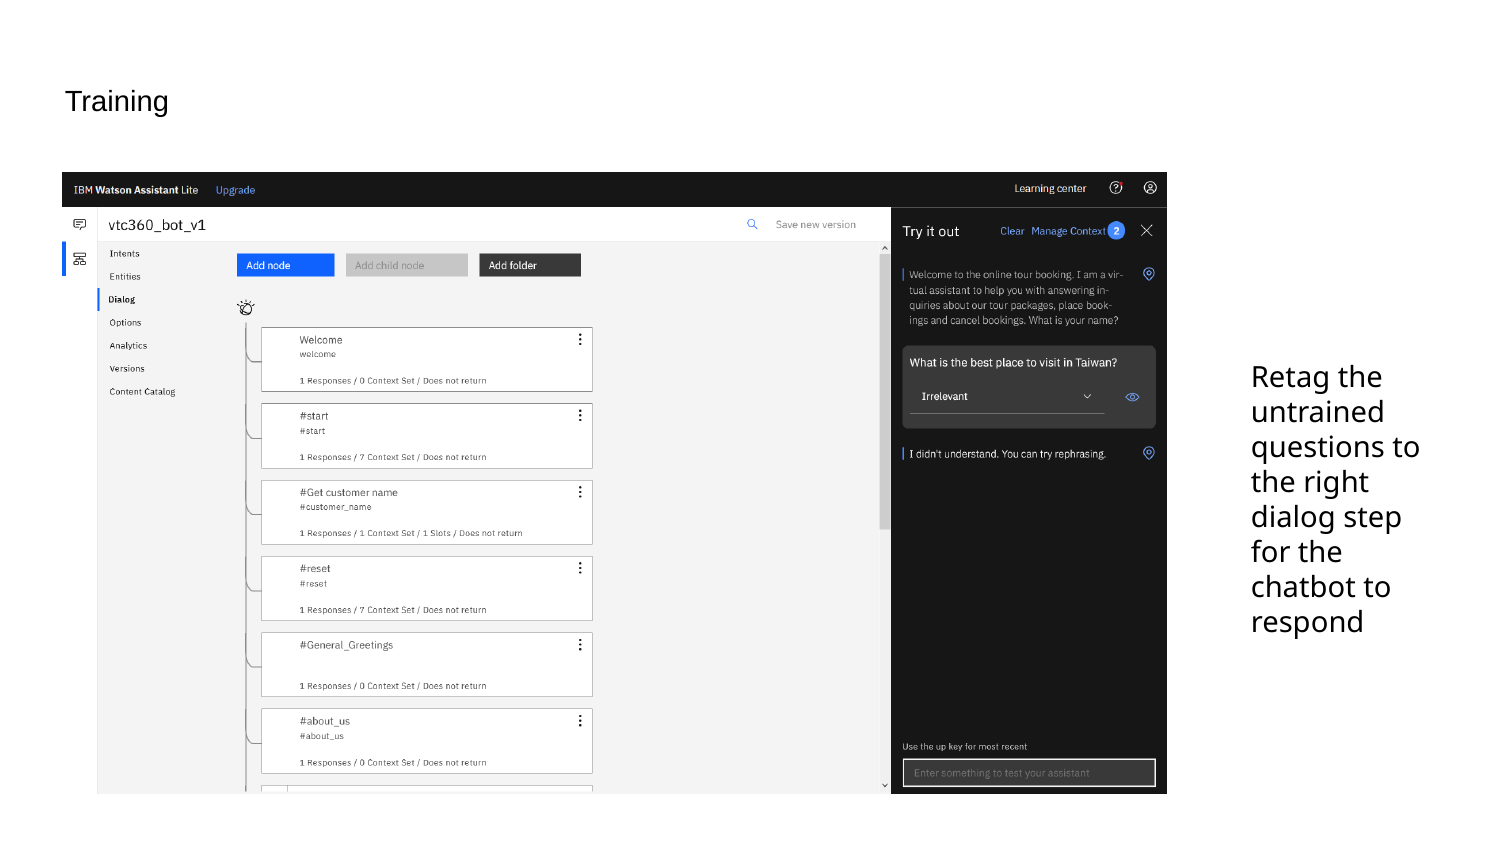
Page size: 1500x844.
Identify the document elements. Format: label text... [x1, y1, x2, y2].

picture [62, 172, 1167, 794]
text_box Retag the untrained questions to the right dialog step for the chatbot to respond [1235, 343, 1448, 654]
title Training [49, 67, 1448, 173]
